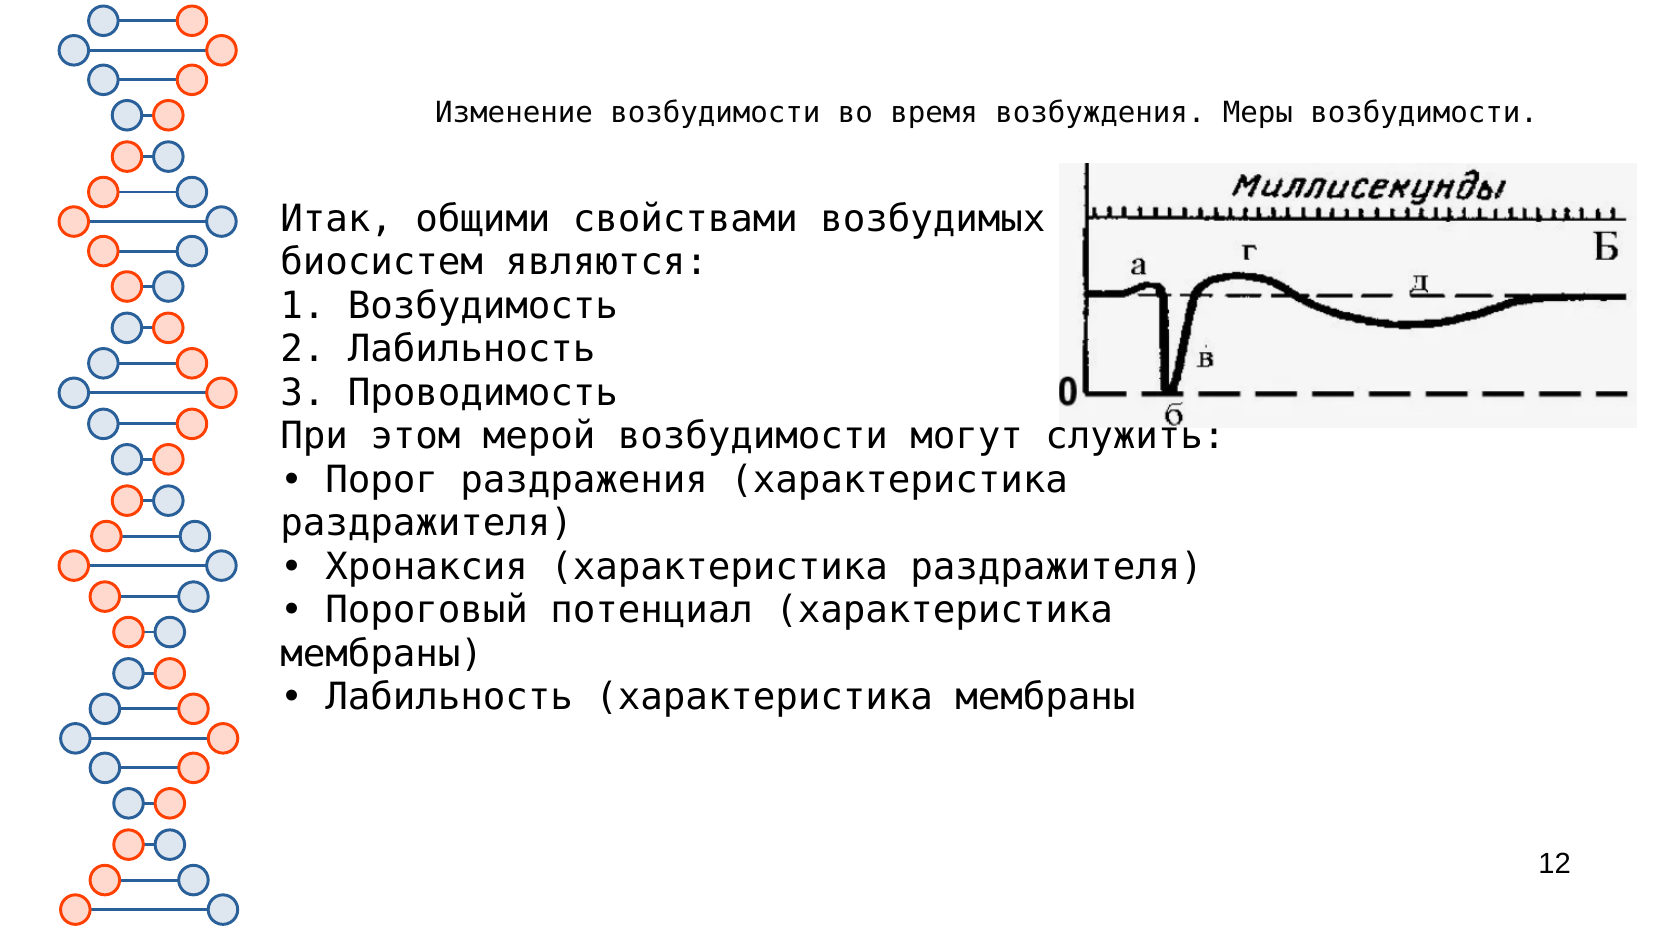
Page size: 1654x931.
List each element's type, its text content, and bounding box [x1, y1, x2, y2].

picture [1059, 163, 1637, 428]
title Изменение возбудимости во время возбуждения. Меры возбудимости. [265, 35, 1595, 188]
text_box Итак, общими свойствами возбудимых биосистем являются: 1. Возбудимость 2. Лабильность 3. Проводимость При этом мерой возбудимости могут служить: • Порог раздражения (характеристика раздражителя) • Хронаксия (характеристика раздражителя) • Пороговый потенциал (характеристика мембраны) • Лабильность (характеристика мембраны [265, 188, 1251, 586]
